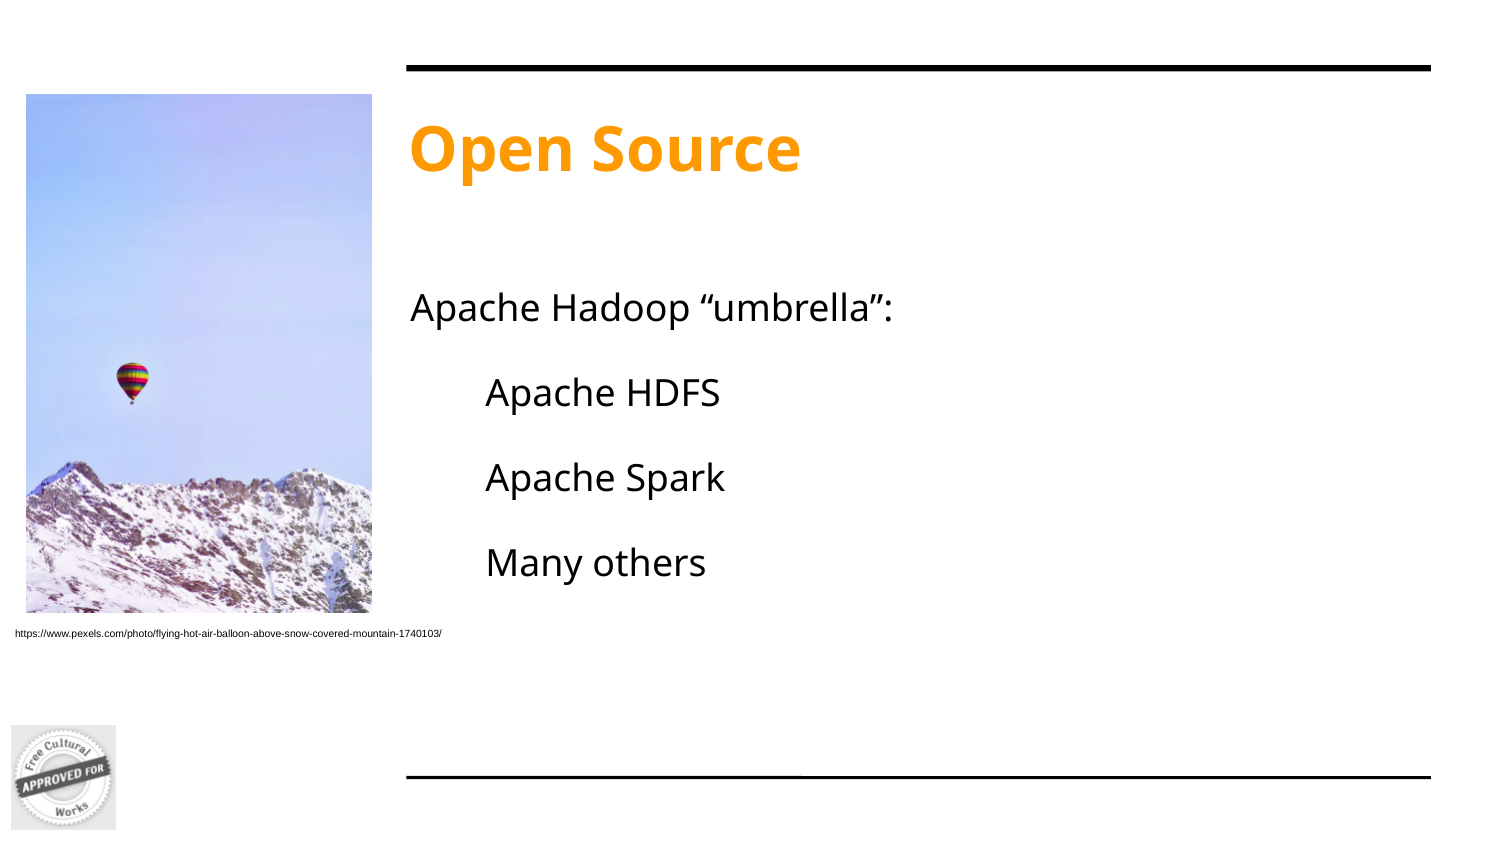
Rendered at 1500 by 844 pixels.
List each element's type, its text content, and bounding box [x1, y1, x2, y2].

list Apache Hadoop “umbrella”: Apache HDFS Apache Spark Many others [395, 261, 1433, 755]
title Open Source [393, 94, 1431, 199]
picture [11, 725, 116, 830]
picture [26, 94, 372, 612]
text_box https://www.pexels.com/photo/flying-hot-air-balloon-above-snow-covered-mountain-1740103/ [0, 612, 493, 644]
